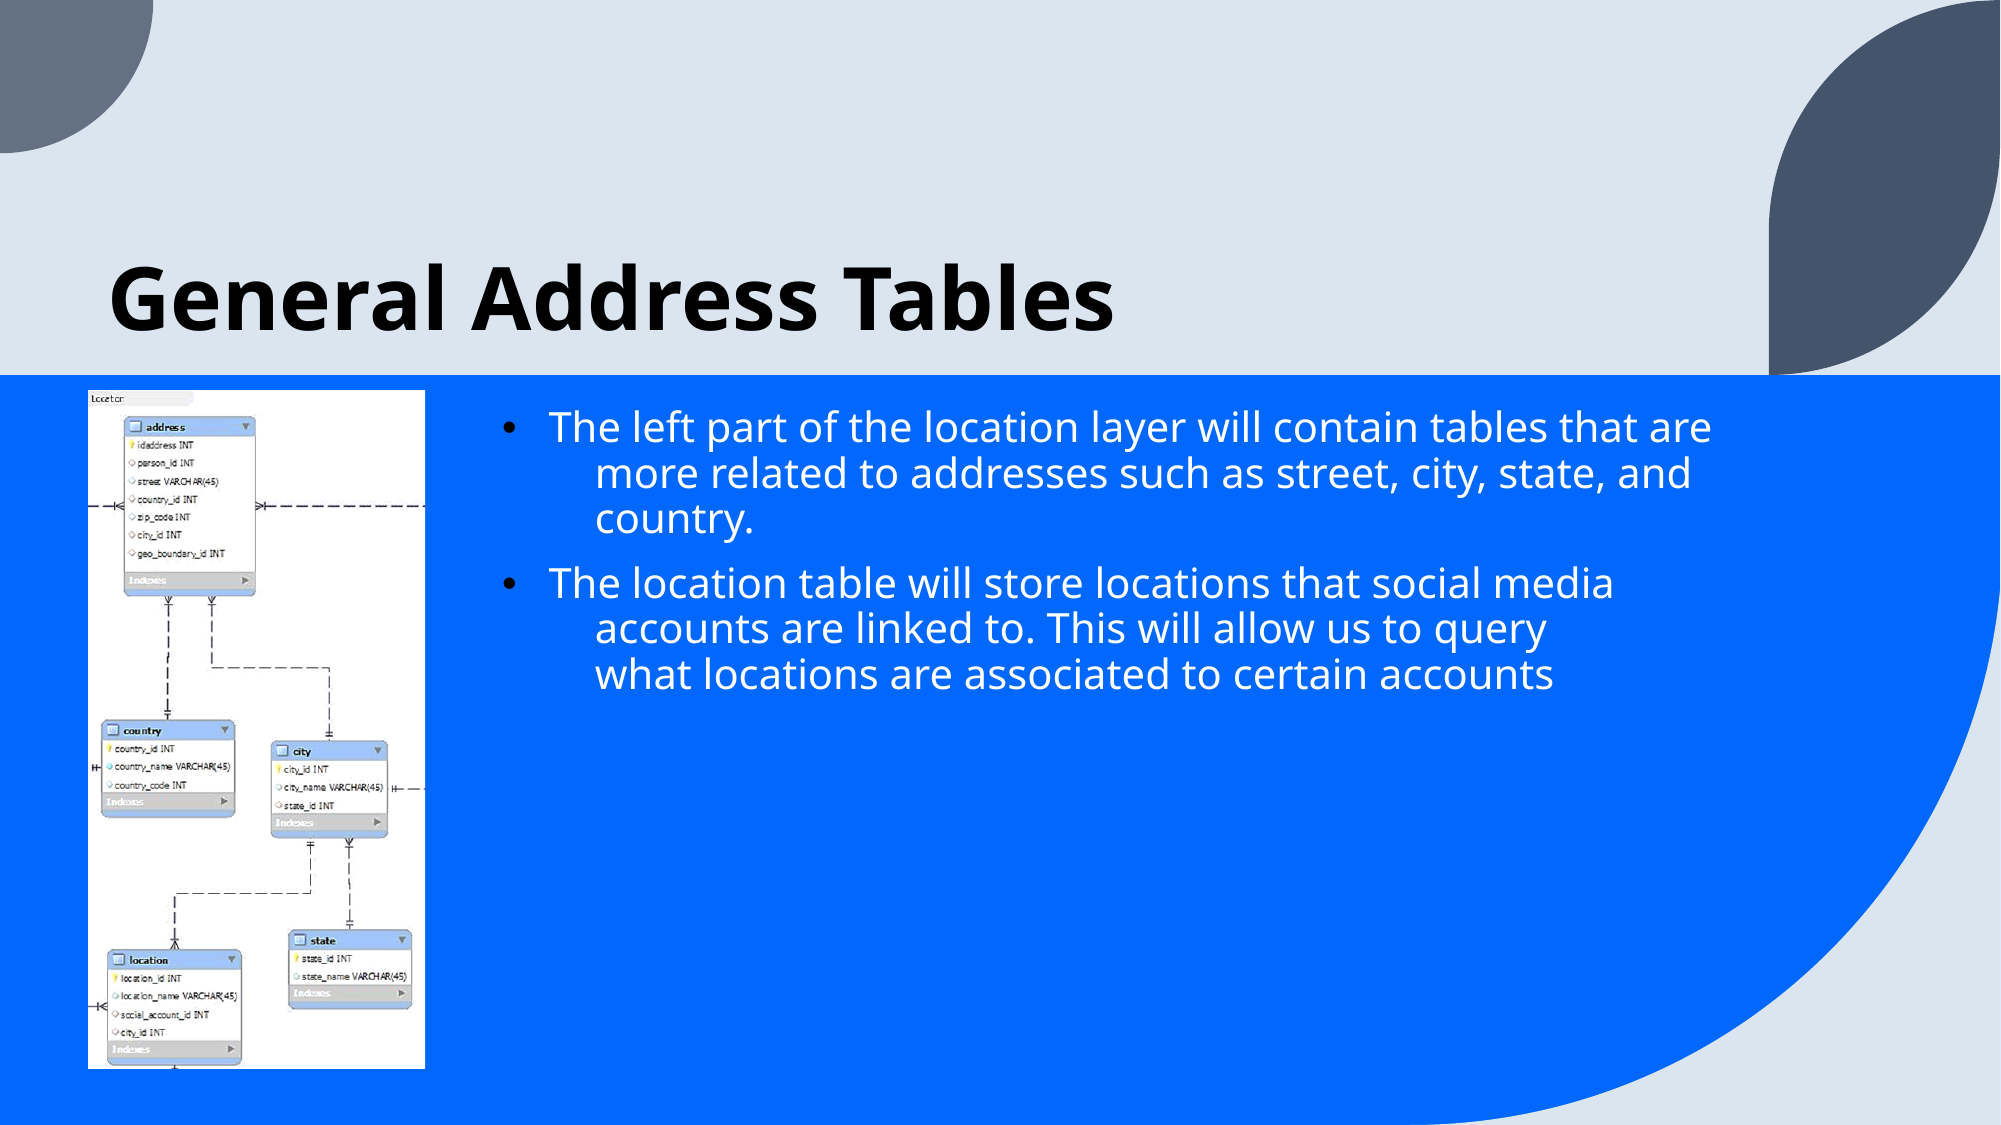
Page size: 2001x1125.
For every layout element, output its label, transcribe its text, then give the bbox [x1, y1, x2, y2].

title General Address Tables [92, 91, 1697, 355]
picture [88, 390, 426, 1071]
list The left part of the location layer will contain tables that are more related to addresses such as street, city, state, and country. The location table will store locations that social media accounts are linked to. This will allow us to query what locations are associated to certain accounts [467, 399, 1797, 964]
